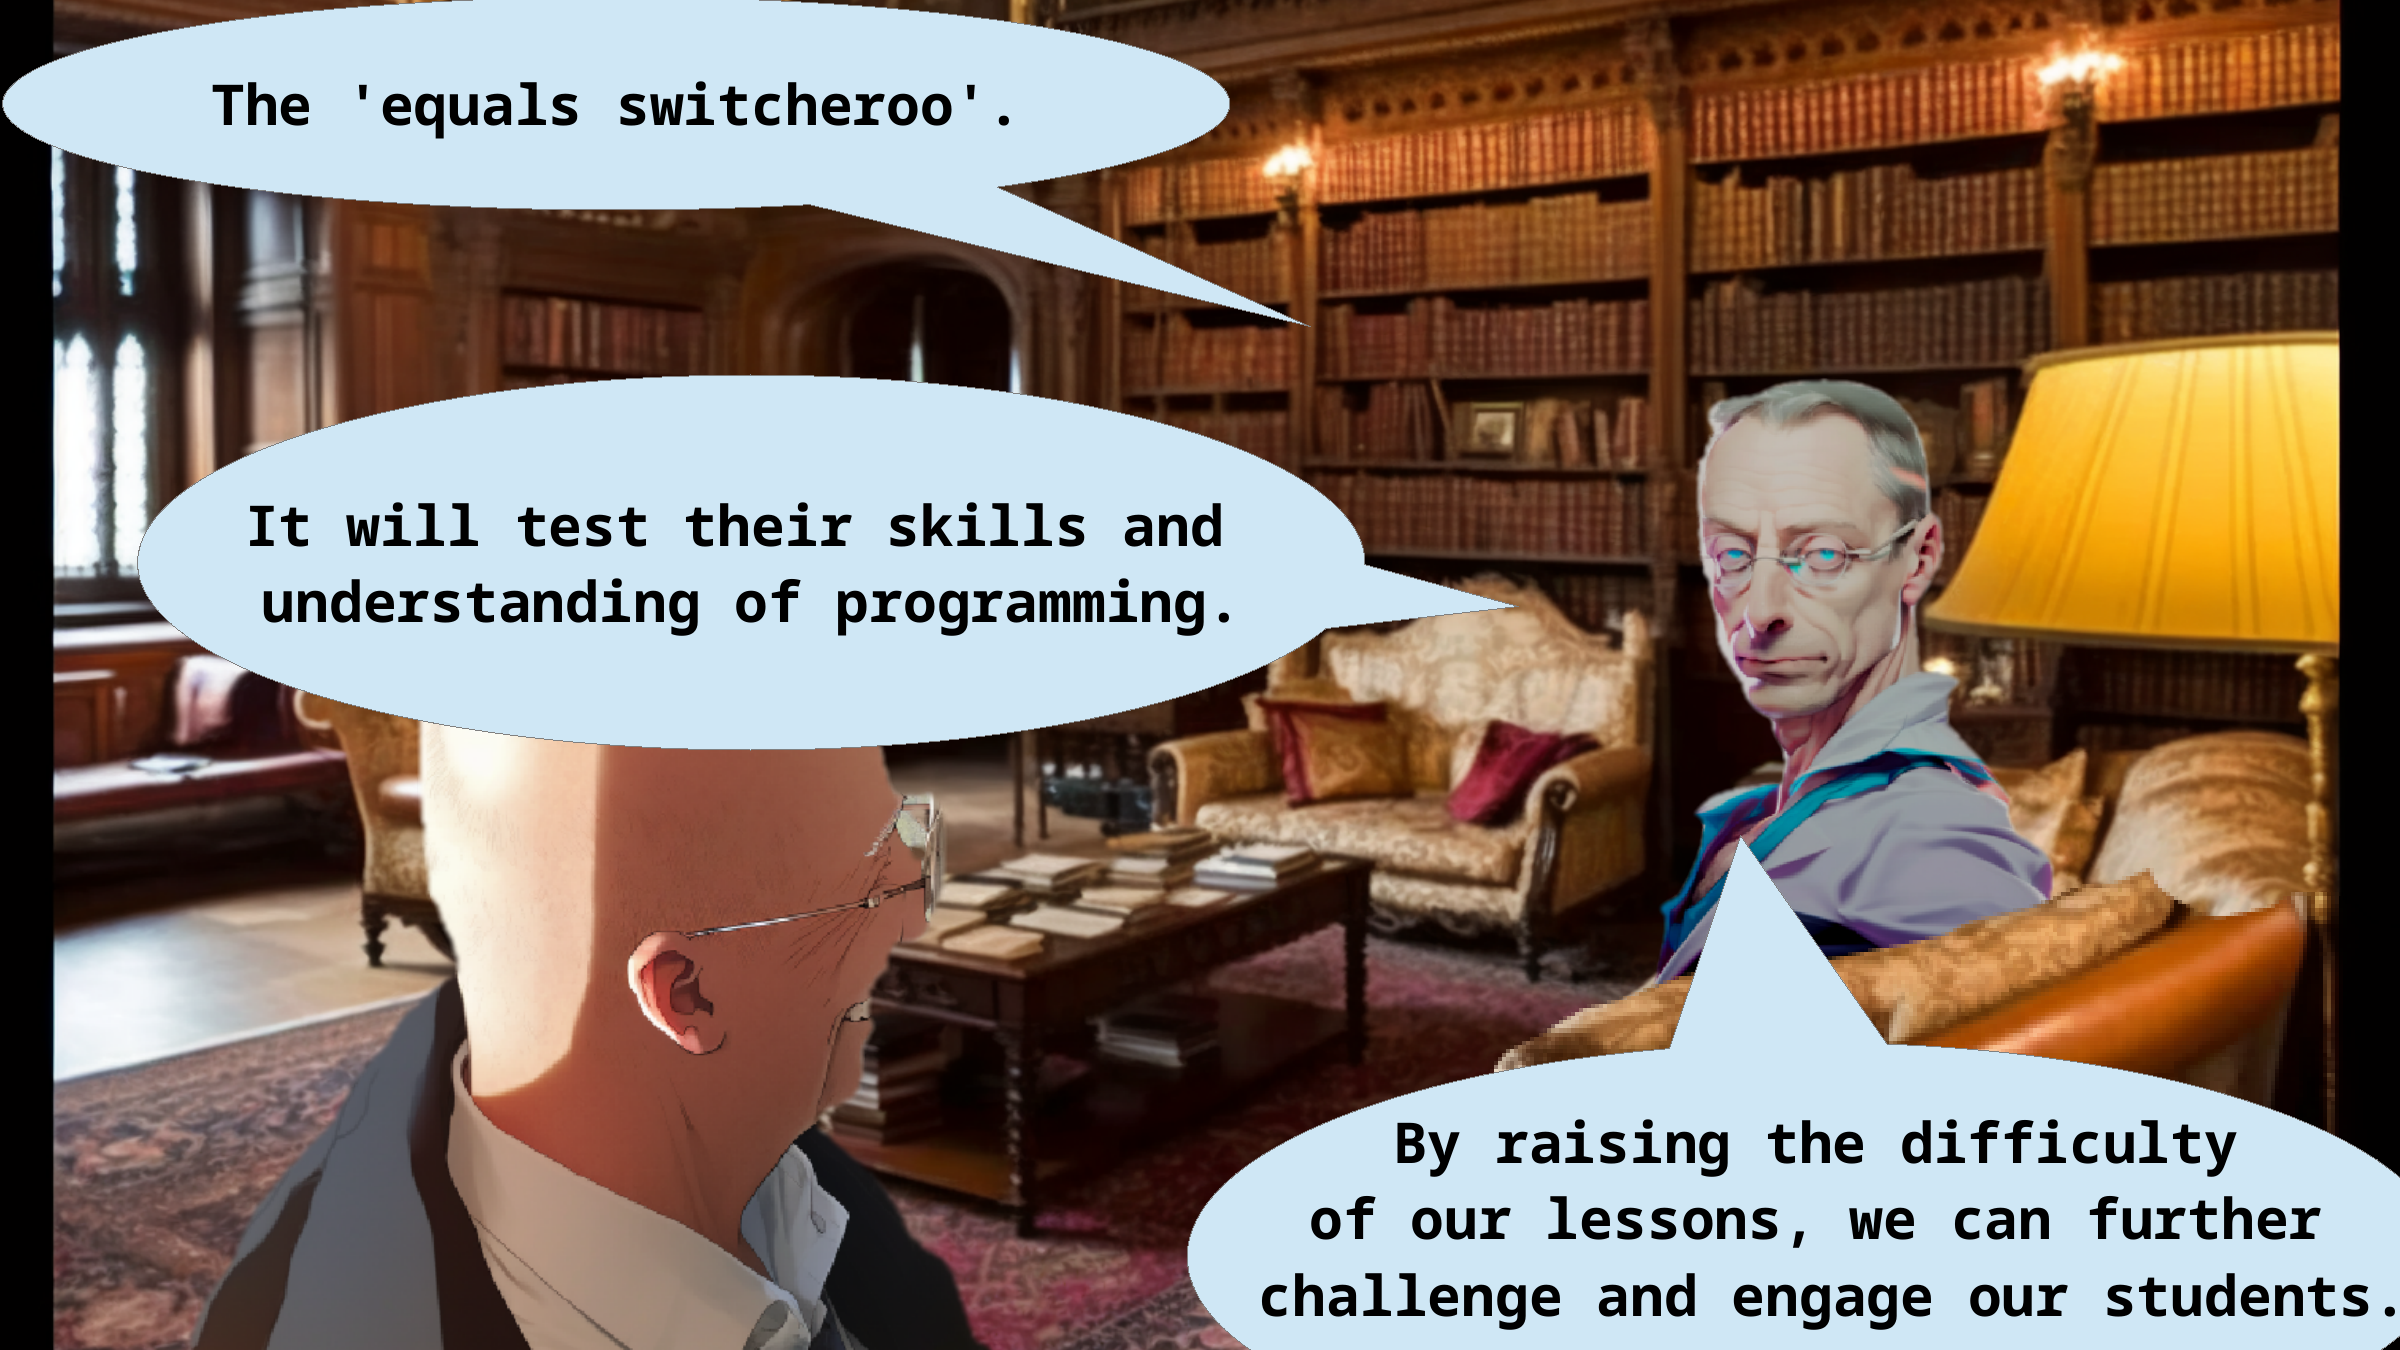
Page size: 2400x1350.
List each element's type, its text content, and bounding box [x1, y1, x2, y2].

picture [2383, 1337, 2400, 1350]
text_box The 'equals switcheroo'. [2, 0, 1311, 327]
text_box It will test their skills and understanding of programming. [137, 374, 1519, 751]
text_box By raising the difficulty of our lessons, we can further challenge and engage our students. [1187, 835, 2400, 1350]
picture [0, 0, 2400, 1350]
